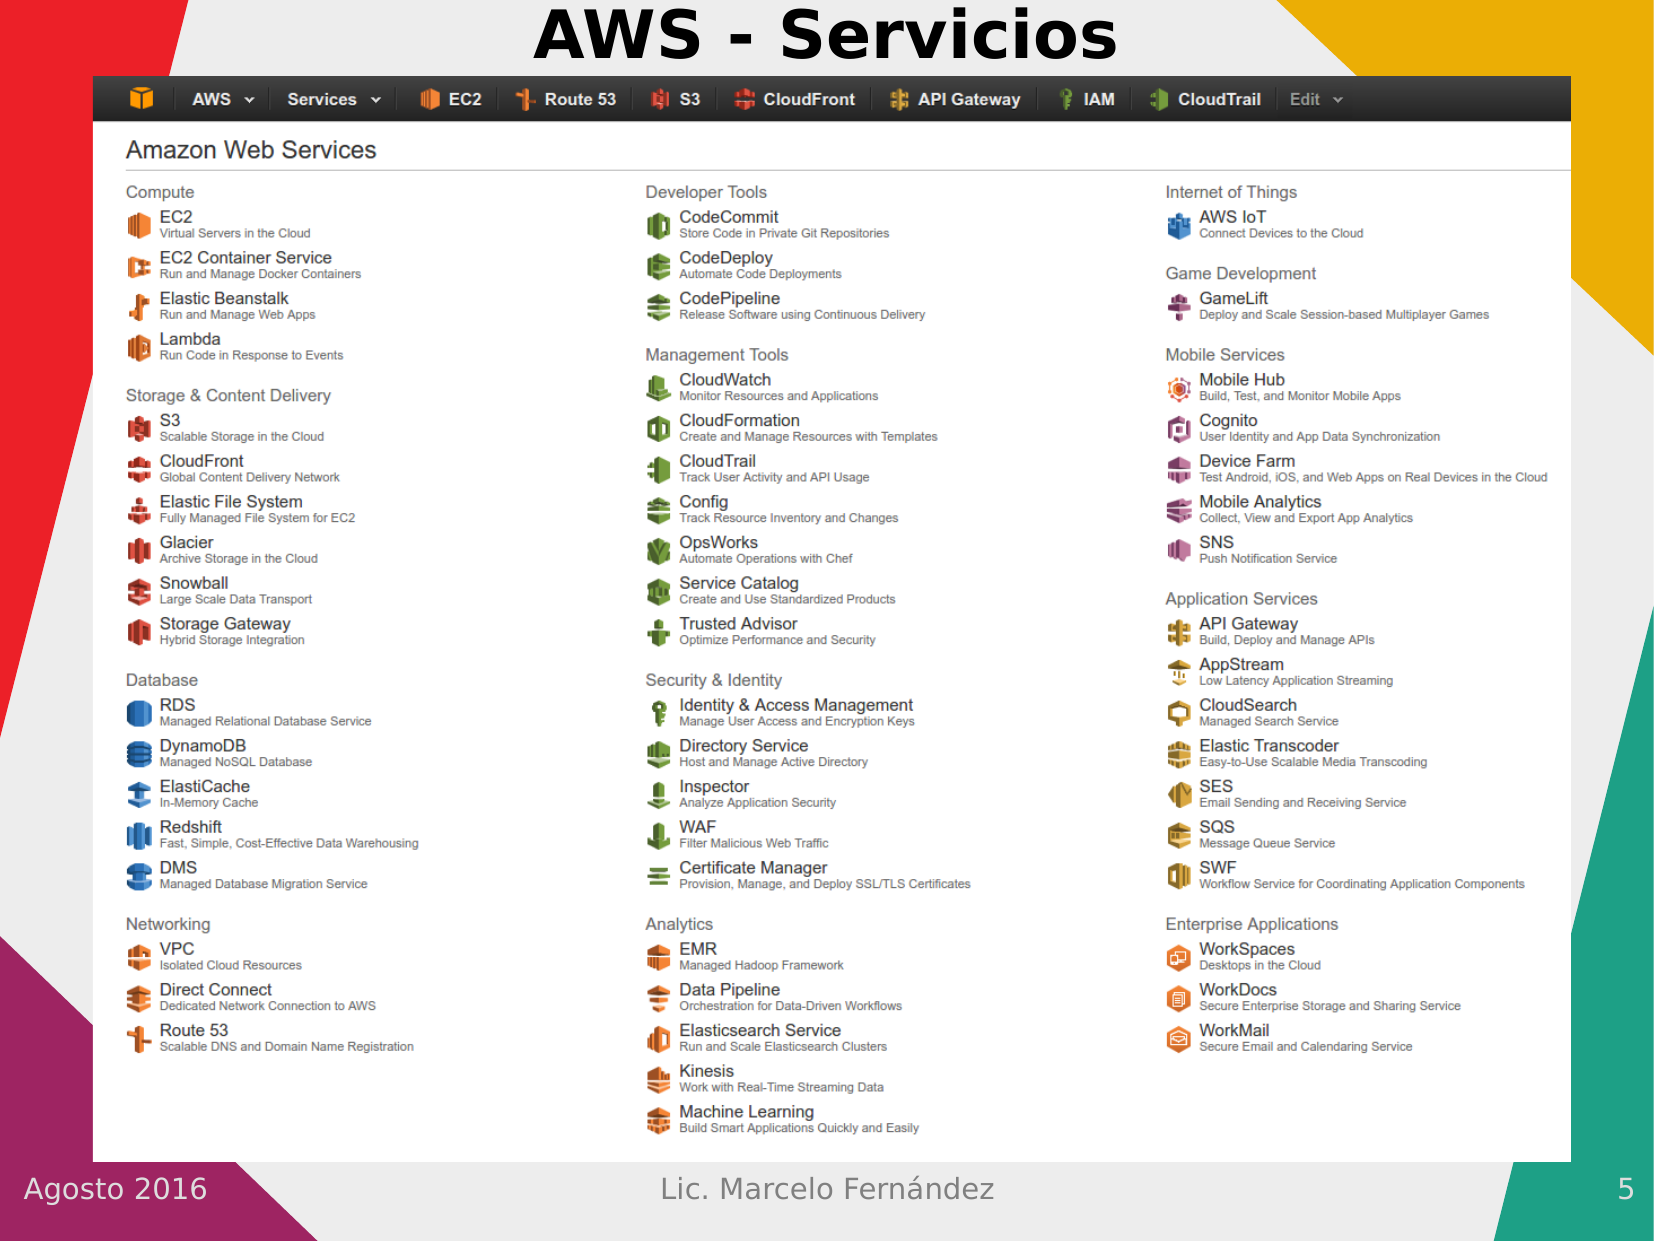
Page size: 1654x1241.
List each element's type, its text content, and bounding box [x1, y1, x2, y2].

title AWS - Servicios [114, 0, 1539, 135]
picture [92, 76, 1571, 1162]
